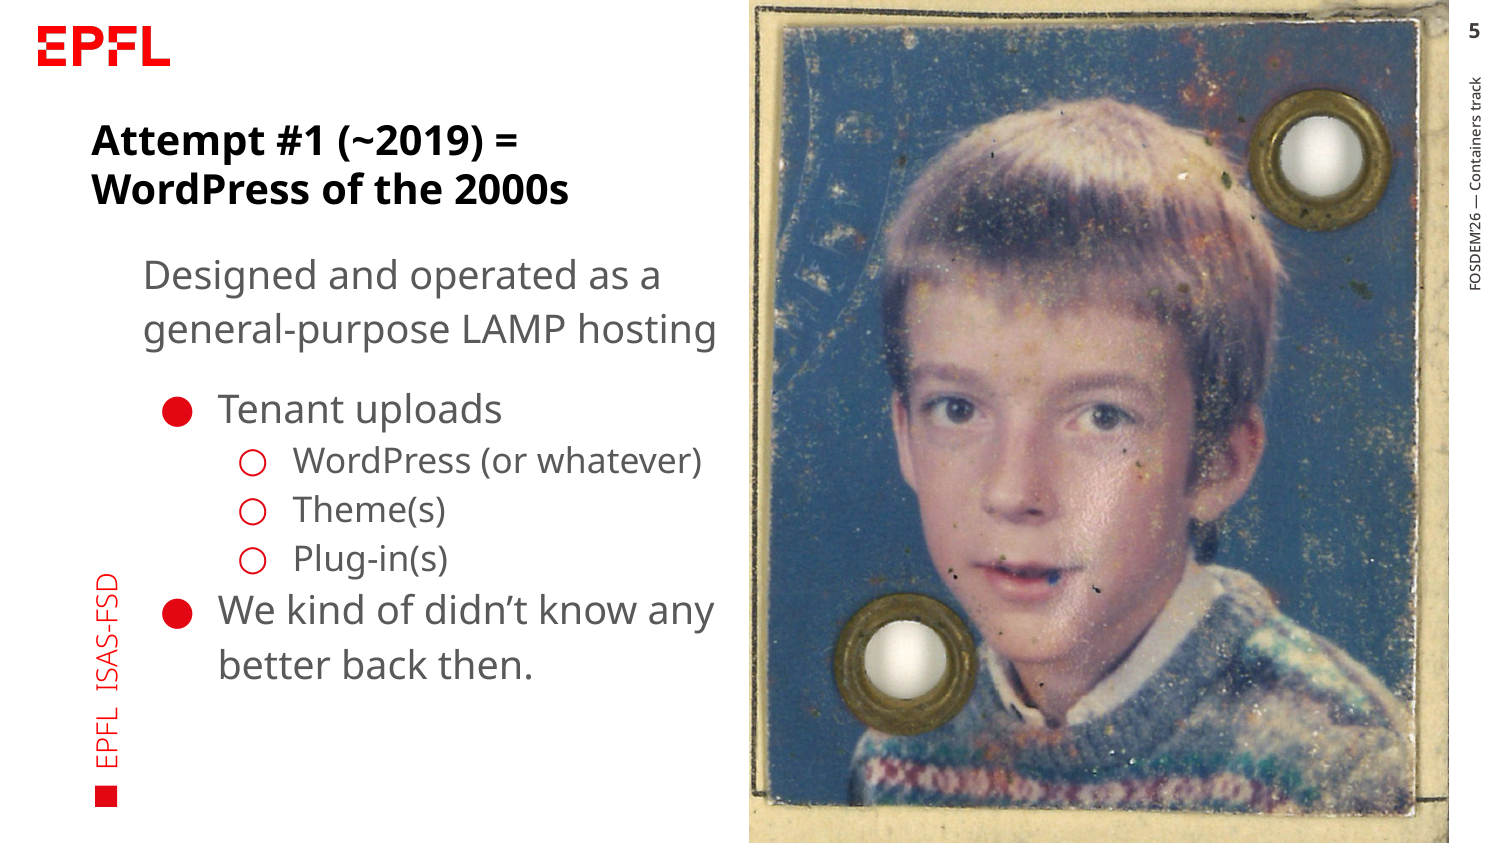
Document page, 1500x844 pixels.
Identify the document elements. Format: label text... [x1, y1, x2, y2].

title Attempt #1 (~2019) = WordPress of the 2000s [76, 98, 749, 228]
list Designed and operated as a general-purpose LAMP hosting Tenant uploads WordPress (or whatever) Theme(s) Plug-in(s) We kind of didn’t know any better back then. [127, 227, 749, 787]
slide_number <number> [1449, 0, 1496, 65]
picture [38, 26, 170, 66]
picture [749, 0, 1449, 843]
